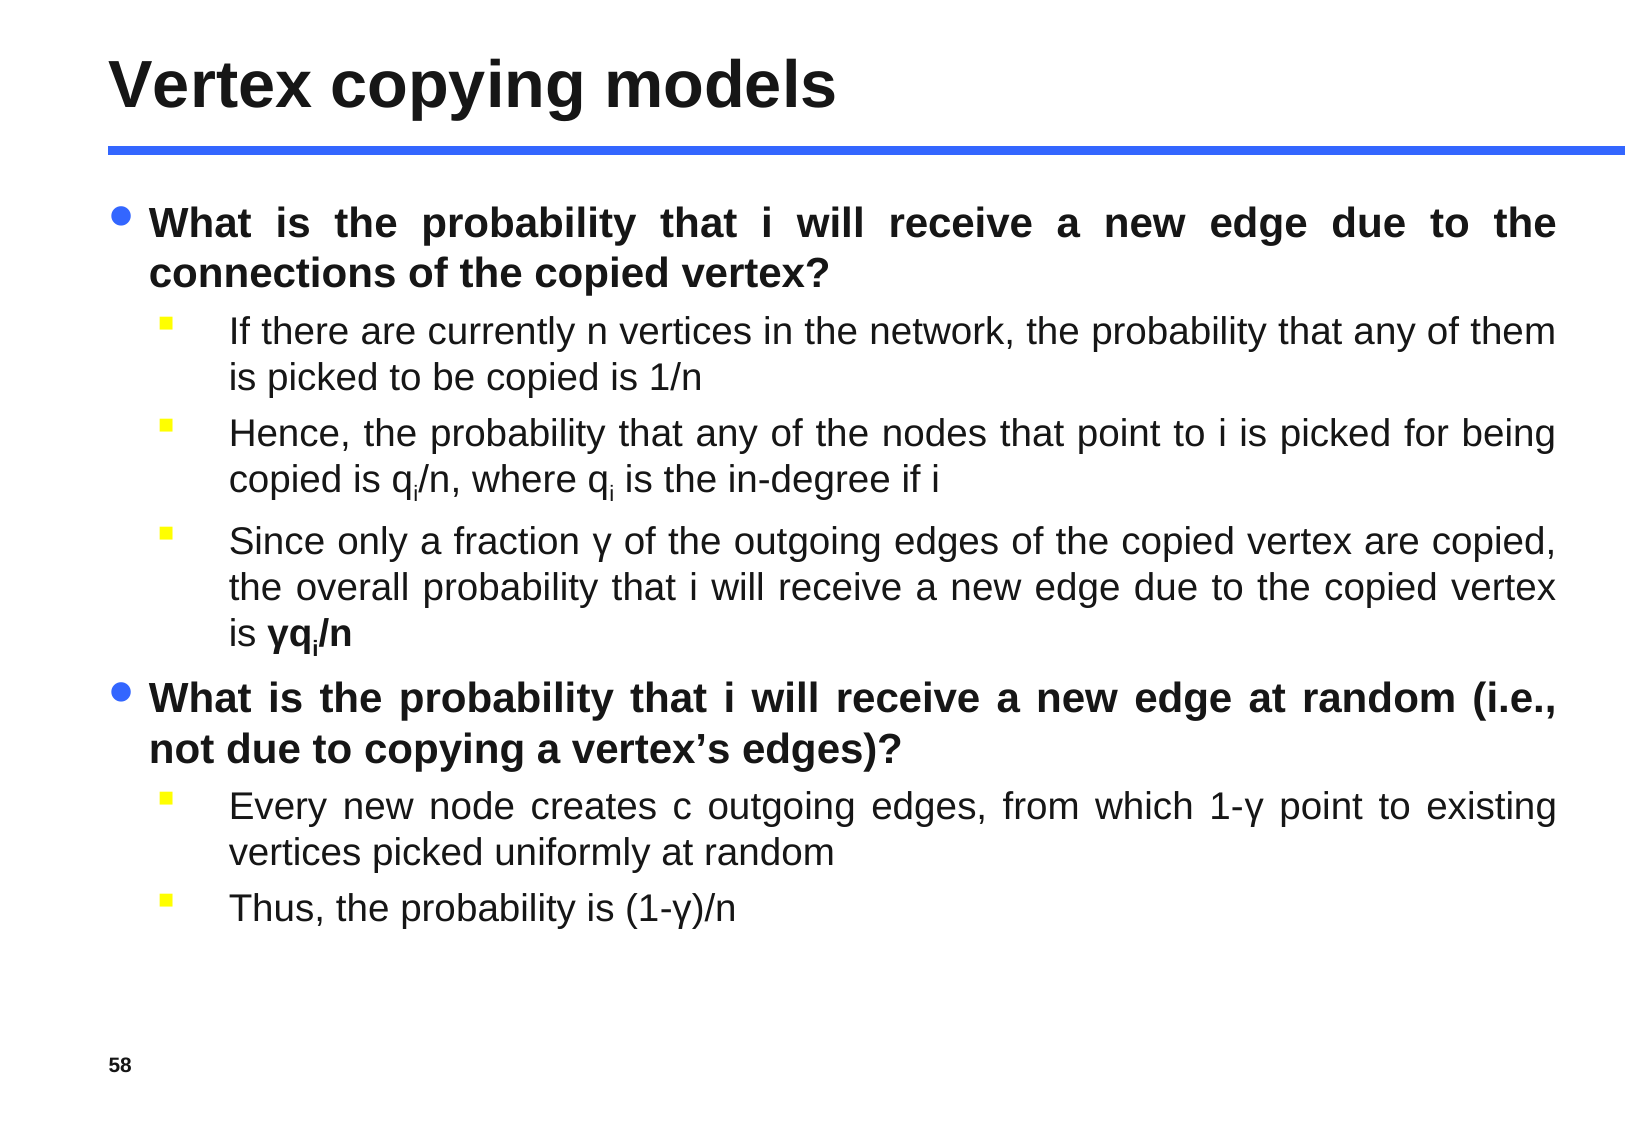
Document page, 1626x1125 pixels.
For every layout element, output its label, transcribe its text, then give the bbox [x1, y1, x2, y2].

title Vertex copying models [108, 30, 1558, 131]
list What is the probability that i will receive a new edge due to the connections of the copied vertex? If there are currently n vertices in the network, the probability that any of them is picked to be copied is 1/n Hence, the probability that any of the nodes that point to i is picked for being copied is qi/n, where qi is the in-degree if i Since only a fraction γ of the outgoing edges of the copied vertex are copied, the overall probability that i will receive a new edge due to the copied vertex is γqi/n What is the probability that i will receive a new edge at random (i.e., not due to copying a vertex’s edges)? Every new node creates c outgoing edges, from which 1-γ point to existing vertices picked uniformly at random Thus, the probability is (1-γ)/n [108, 195, 1558, 933]
text_box <number> [108, 1051, 188, 1077]
